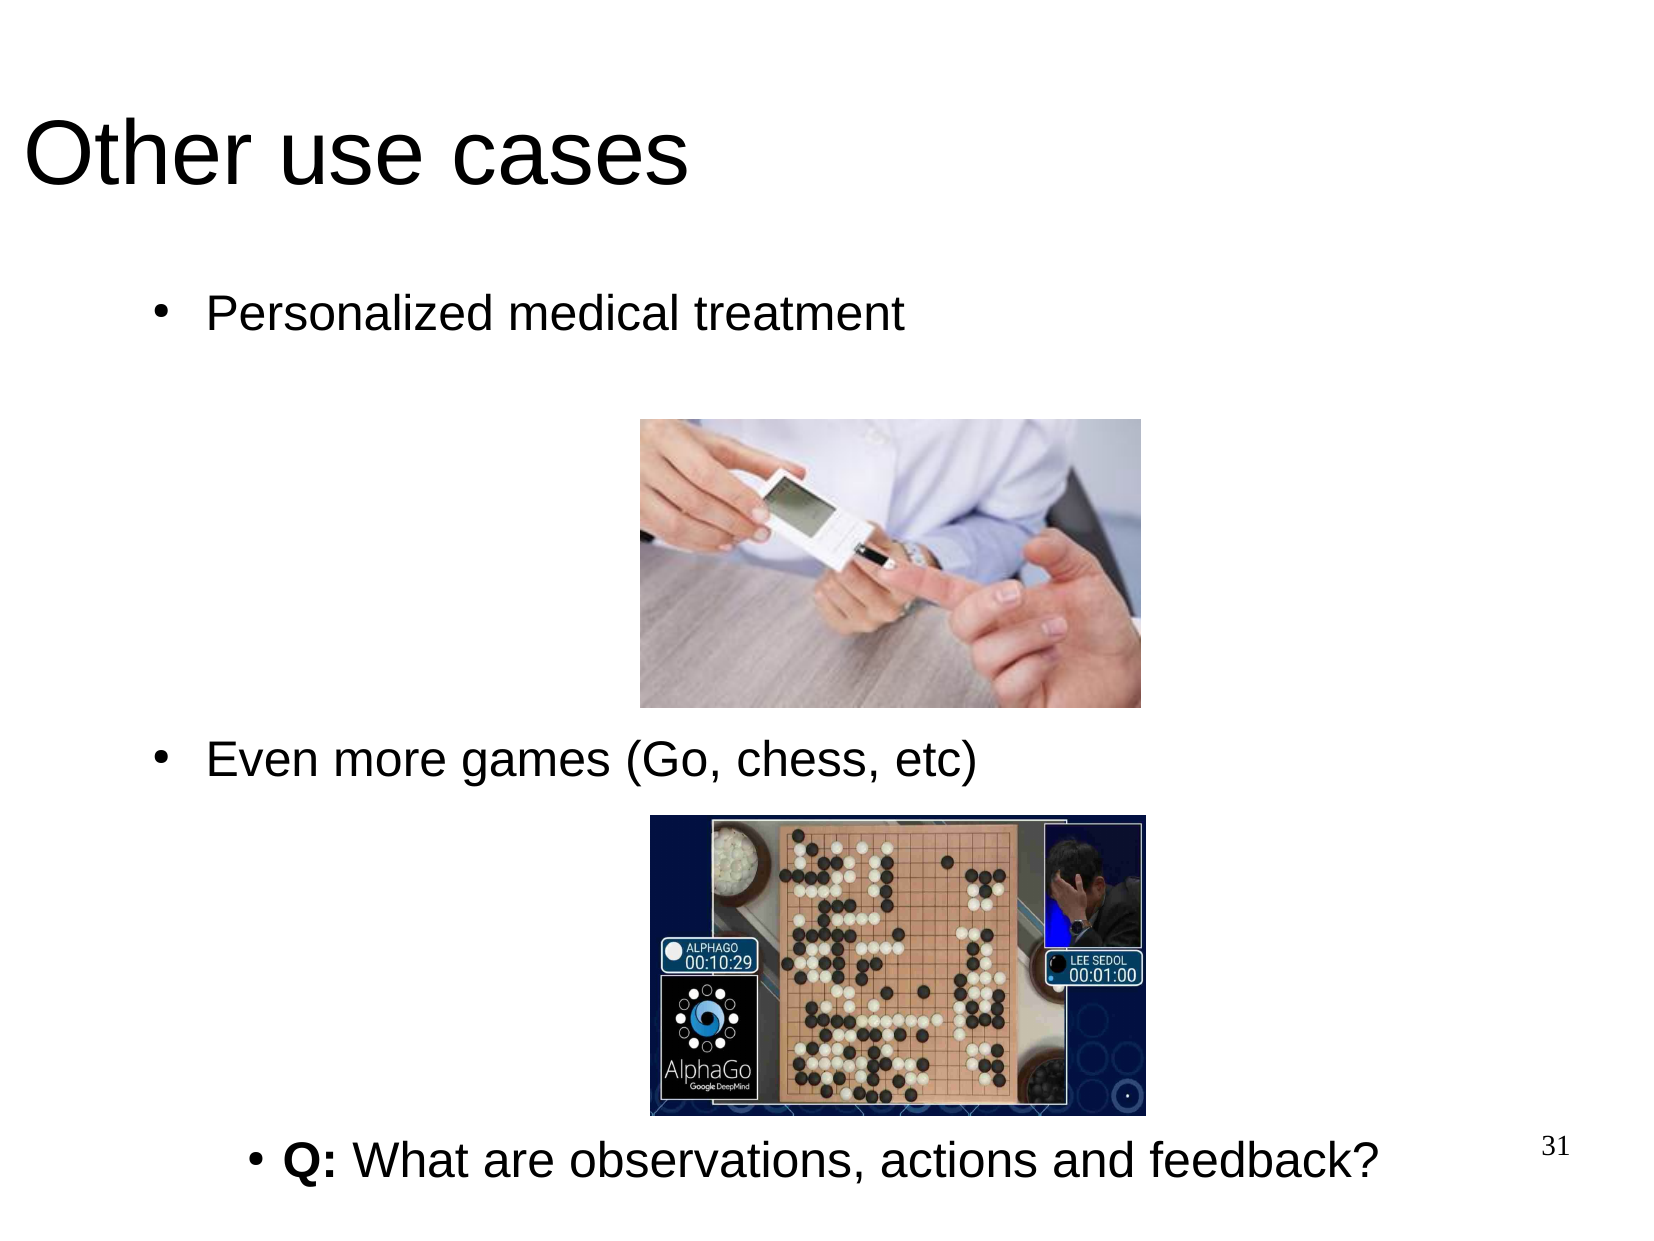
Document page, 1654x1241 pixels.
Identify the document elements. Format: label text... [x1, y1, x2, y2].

picture [640, 419, 1141, 708]
picture [650, 815, 1146, 1116]
text_box Personalized medical treatment Even more games (Go, chess, etc) [120, 277, 1591, 1193]
text_box Q: What are observations, actions and feedback? [196, 1125, 1502, 1241]
title Other use cases [23, 49, 1512, 257]
